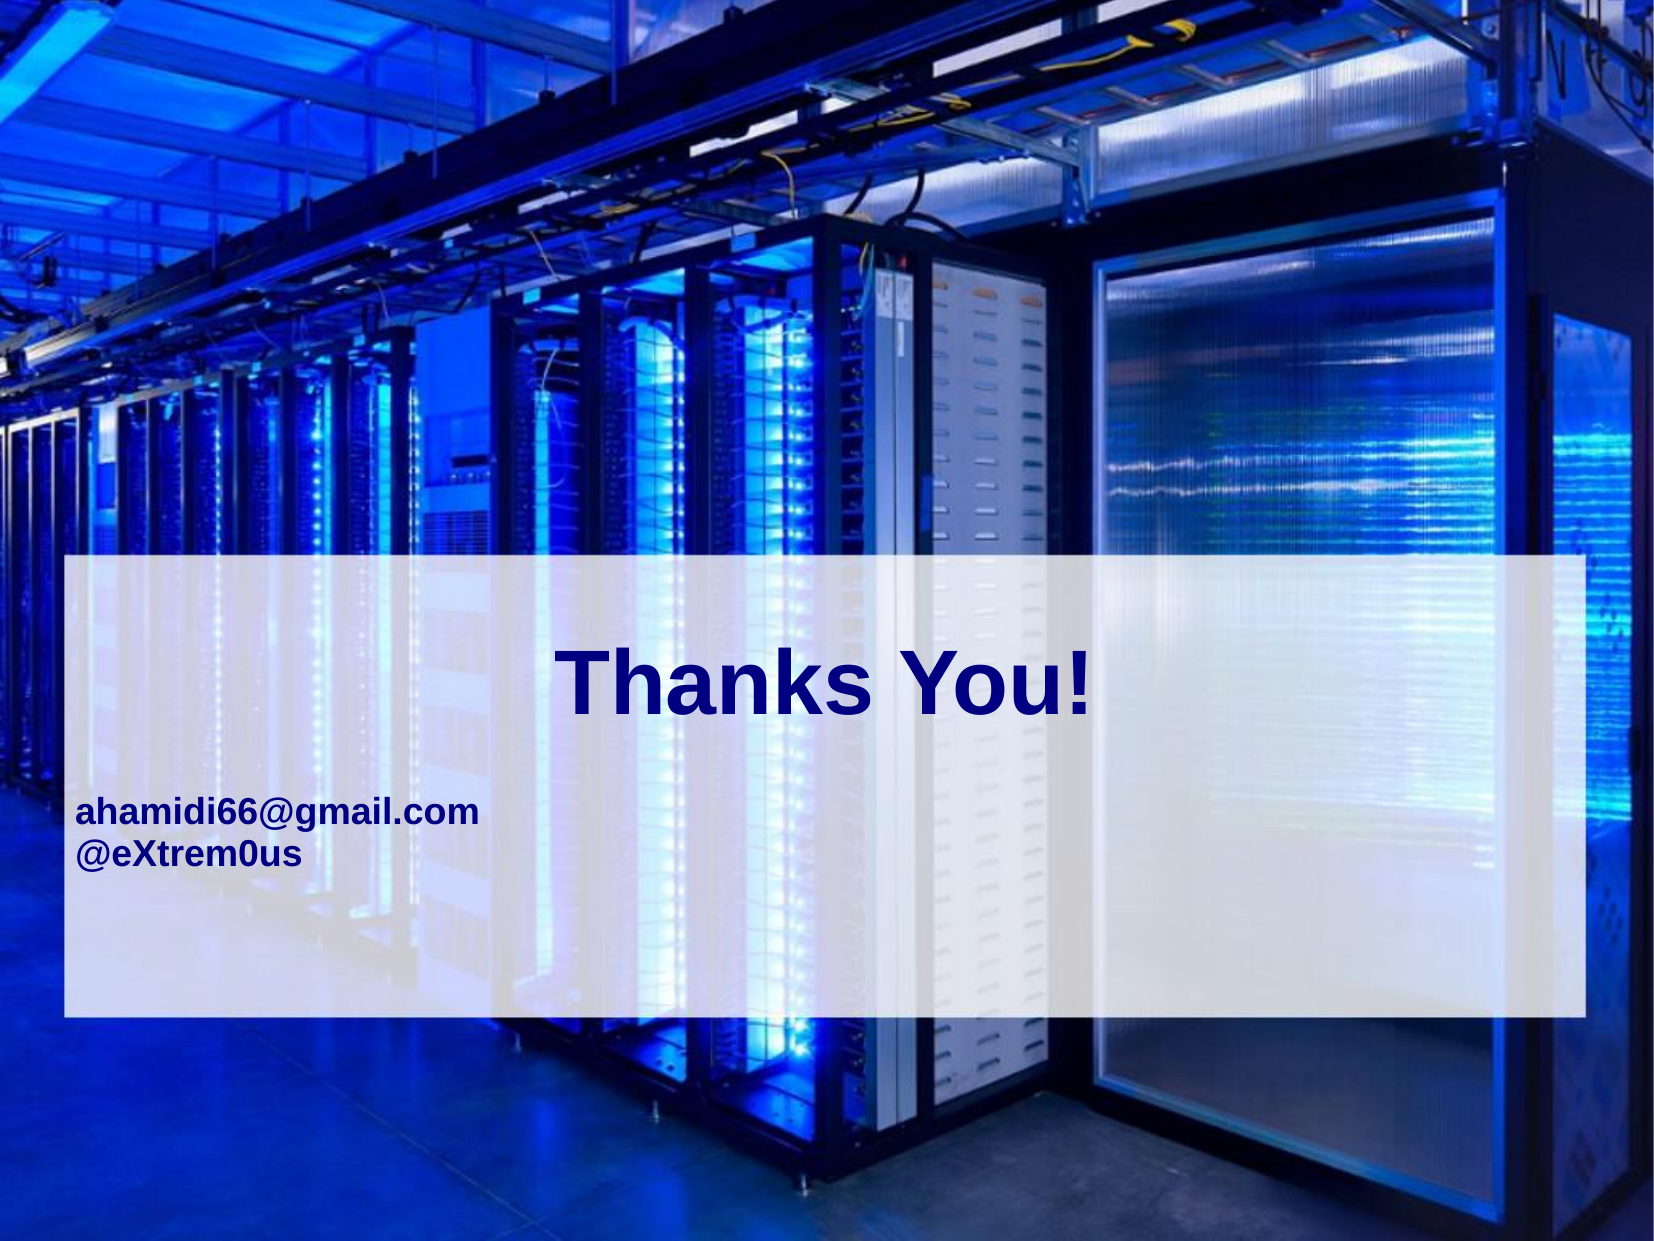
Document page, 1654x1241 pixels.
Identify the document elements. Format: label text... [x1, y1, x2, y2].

title ahamidi66@gmail.com @eXtrem0us [75, 765, 1591, 901]
title Thanks You! [60, 615, 1591, 751]
picture [0, 0, 1654, 1241]
